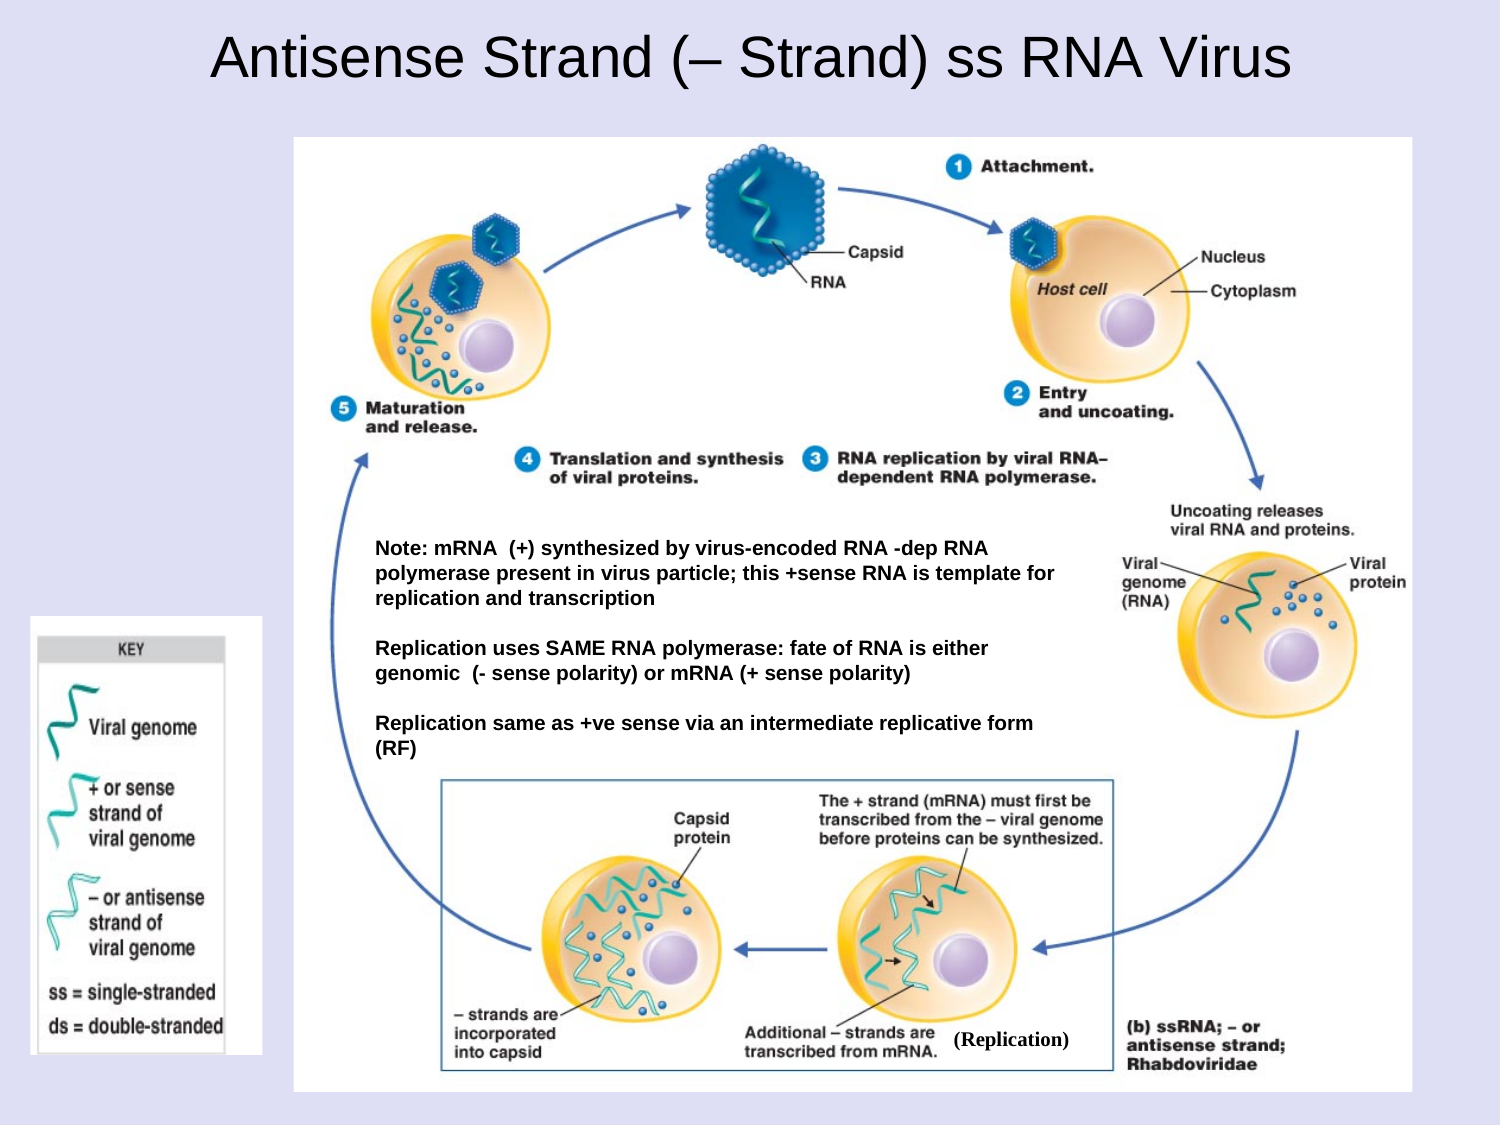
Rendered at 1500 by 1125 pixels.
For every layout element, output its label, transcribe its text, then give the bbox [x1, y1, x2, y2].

title Antisense Strand (– Strand) ss RNA Virus [76, 18, 1427, 112]
text_box Note: mRNA (+) synthesized by virus-encoded RNA -dep RNA polymerase present in virus particle; this +sense RNA is template for replication and transcription Replication uses SAME RNA polymerase: fate of RNA is either genomic (- sense polarity) or mRNA (+ sense polarity) Replication same as +ve sense via an intermediate replicative form (RF) [360, 527, 1093, 768]
picture [293, 137, 1413, 1092]
text_box (Replication) [939, 1018, 1093, 1059]
picture [30, 616, 263, 1055]
